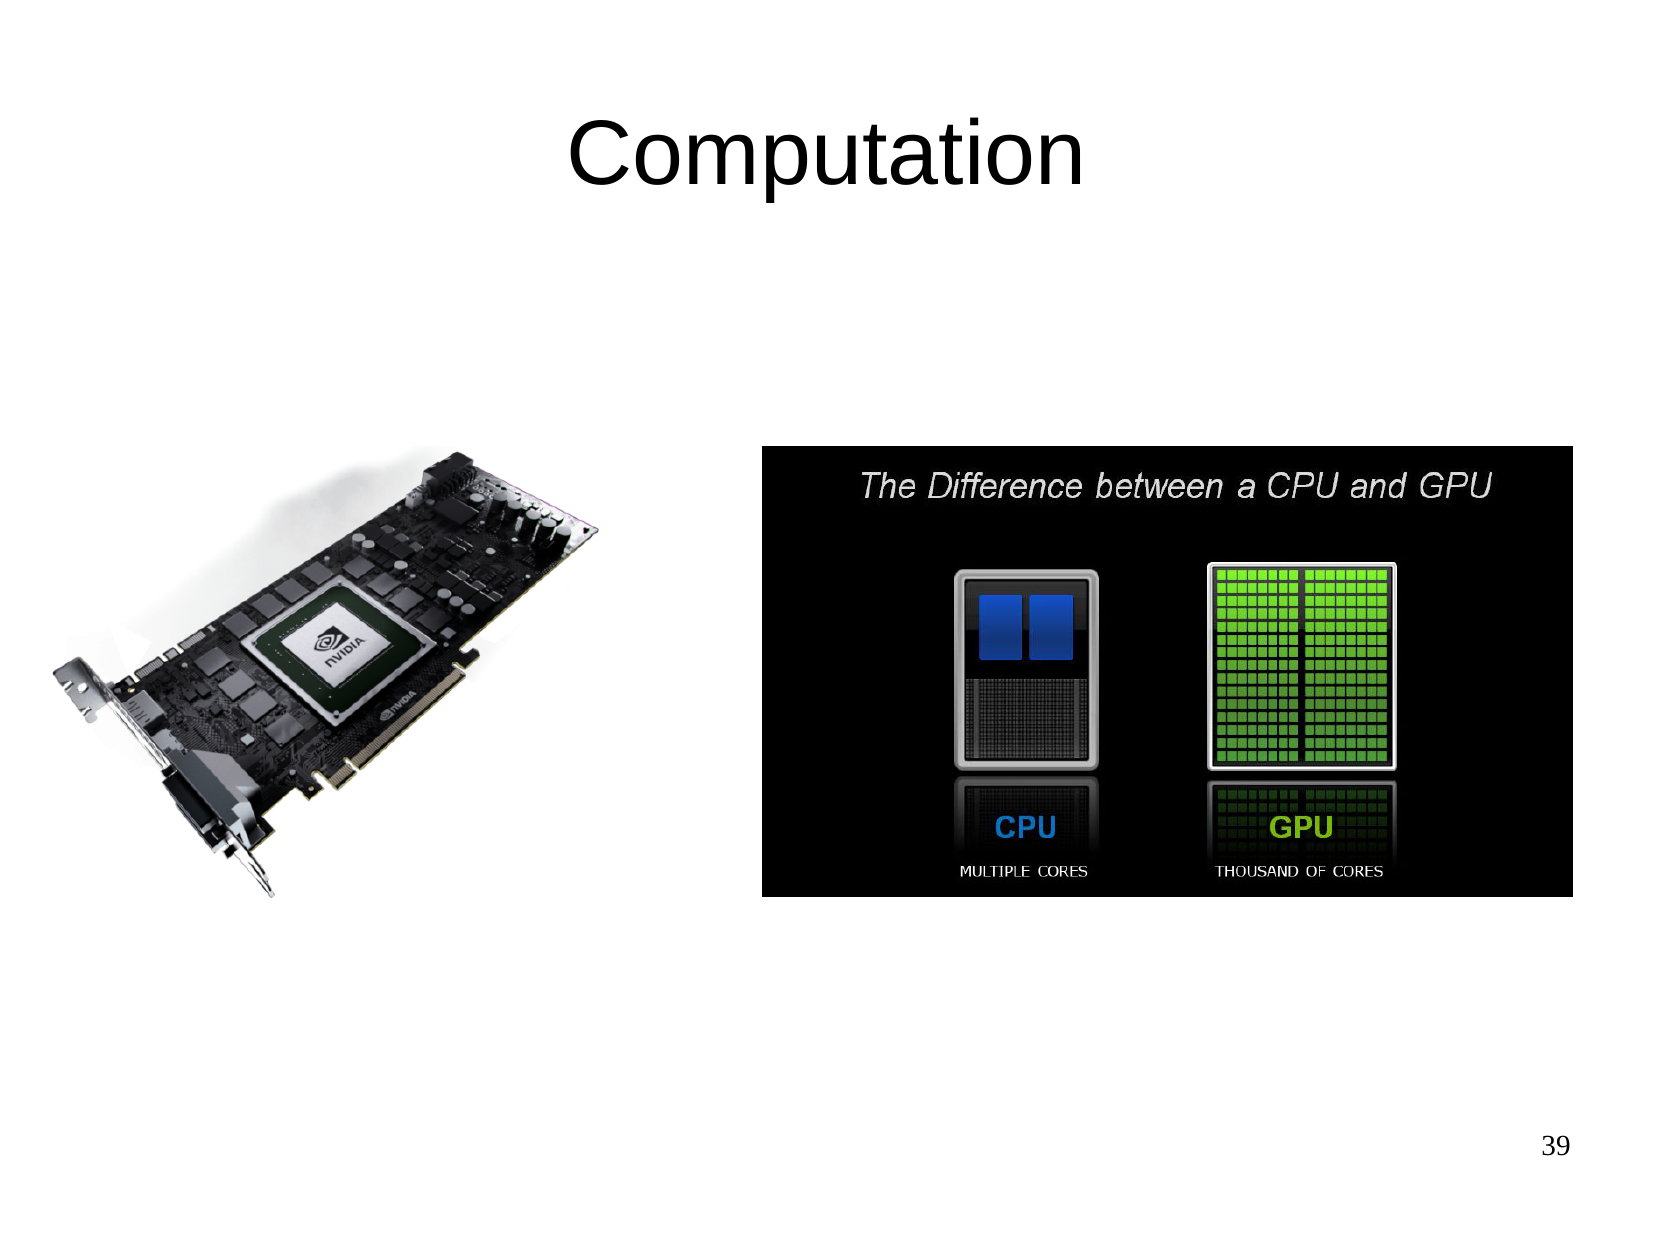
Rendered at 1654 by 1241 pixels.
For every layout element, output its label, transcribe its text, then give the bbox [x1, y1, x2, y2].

picture [43, 446, 599, 898]
title Computation [82, 49, 1571, 257]
picture [762, 446, 1573, 897]
